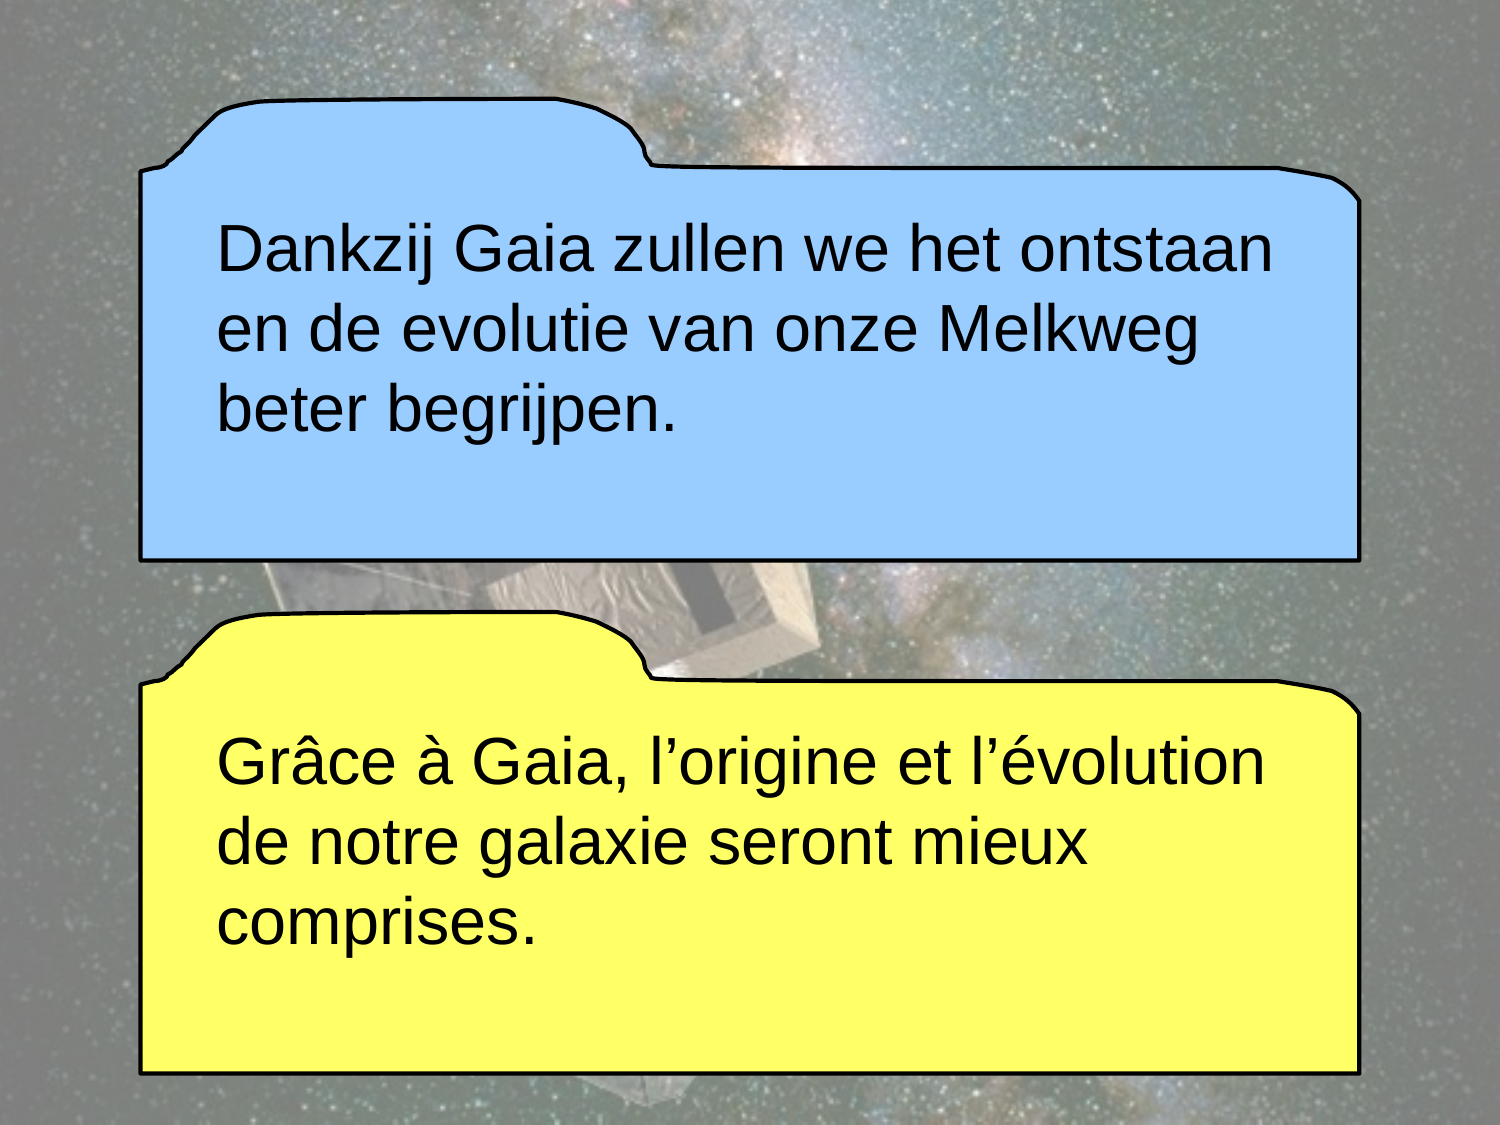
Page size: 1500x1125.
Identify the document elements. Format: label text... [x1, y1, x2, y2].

text_box Grâce à Gaia, l’origine et l’évolution de notre galaxie seront mieux comprises. [140, 611, 1360, 1074]
picture [0, 0, 1500, 1125]
text_box Dankzij Gaia zullen we het ontstaan en de evolutie van onze Melkweg beter begrijpen. [140, 98, 1360, 561]
